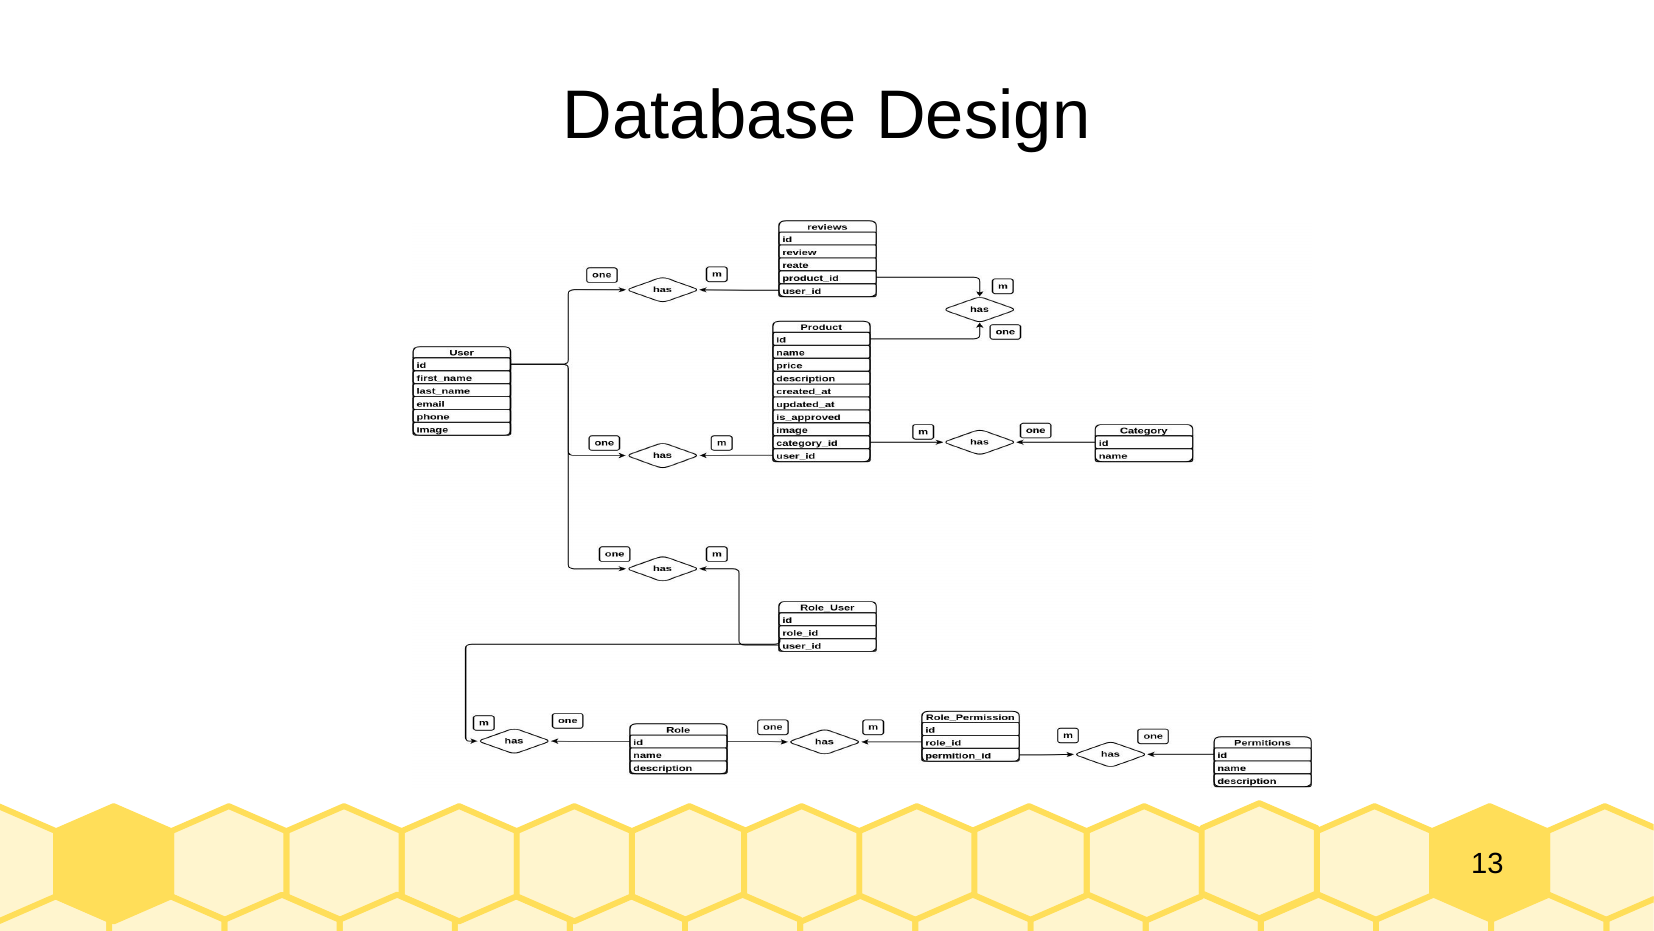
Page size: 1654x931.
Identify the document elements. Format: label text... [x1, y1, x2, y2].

title Database Design [82, 37, 1571, 193]
picture [412, 220, 1312, 788]
